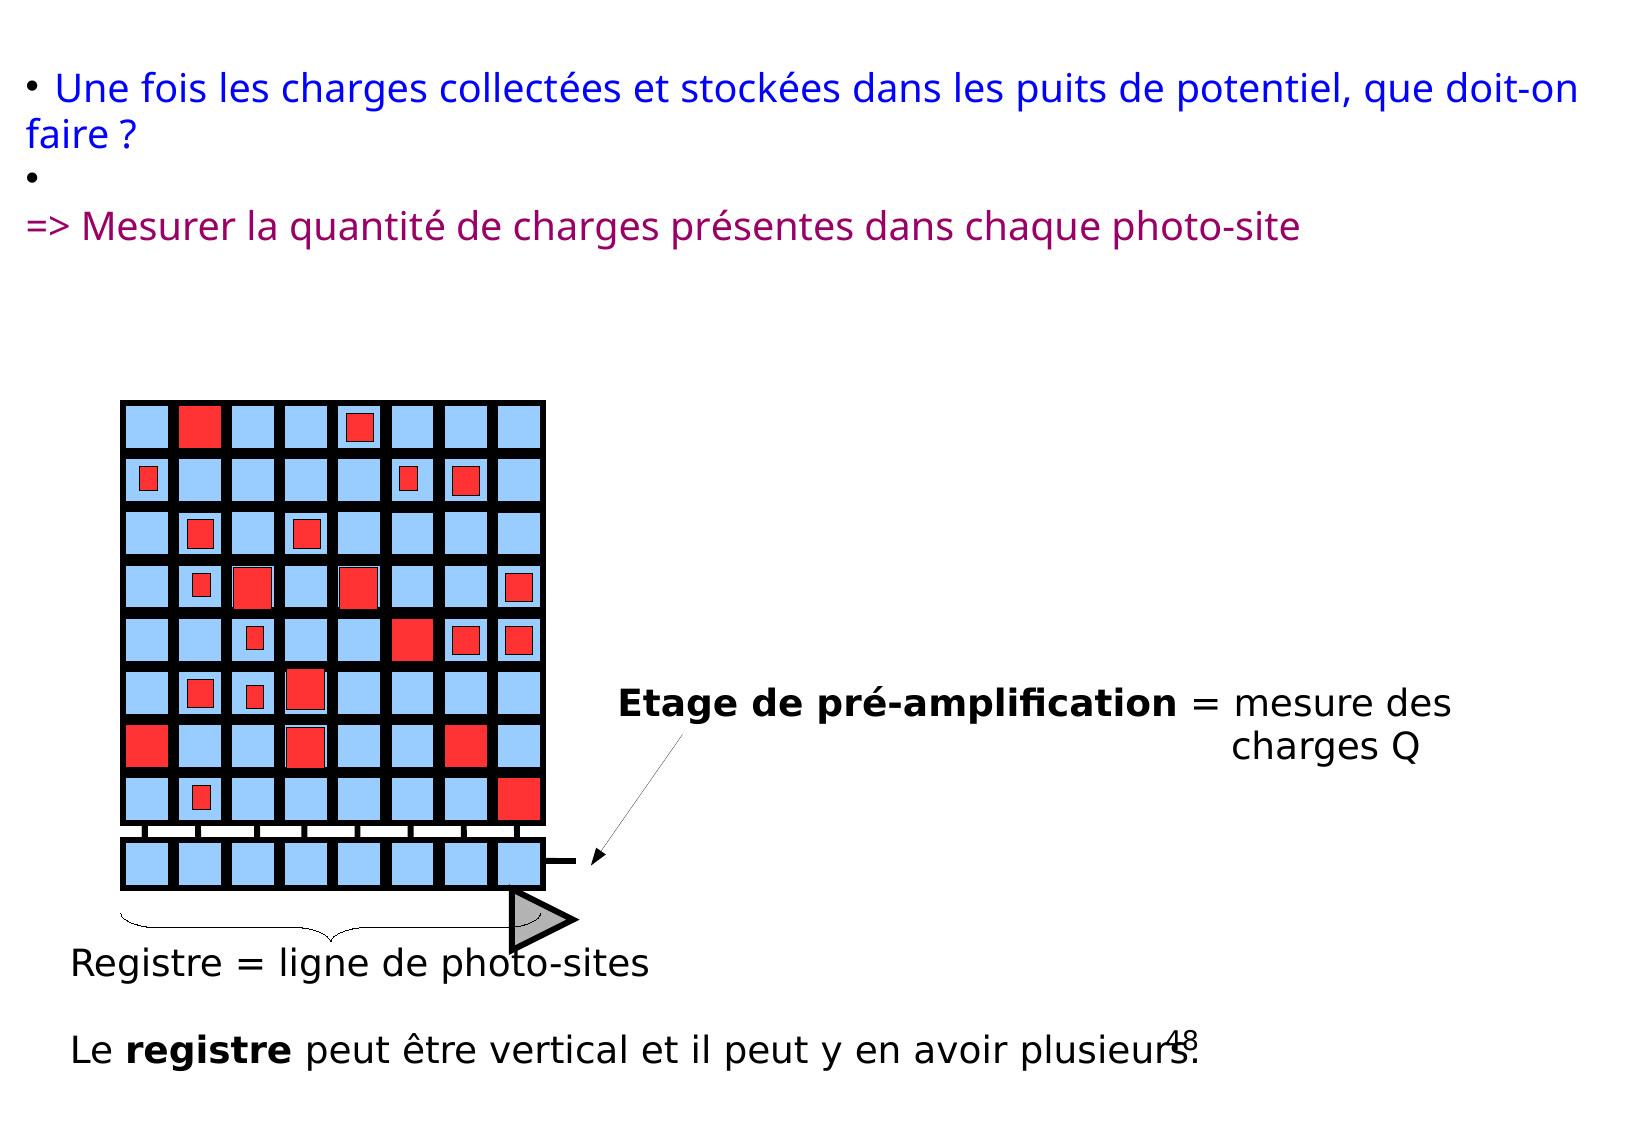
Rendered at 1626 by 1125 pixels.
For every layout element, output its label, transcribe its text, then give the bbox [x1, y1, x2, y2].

text_box [335, 840, 384, 889]
text_box [122, 562, 171, 611]
text_box [441, 562, 490, 611]
text_box [388, 403, 437, 452]
text_box [122, 403, 171, 451]
text_box [122, 840, 171, 889]
text_box [175, 456, 224, 505]
text_box [122, 669, 171, 717]
text_box [441, 722, 490, 770]
text_box [122, 722, 171, 770]
text_box [335, 669, 384, 717]
text_box [282, 775, 331, 824]
text_box [175, 840, 224, 889]
text_box [441, 840, 490, 889]
text_box [229, 775, 277, 824]
text_box [282, 840, 331, 889]
text_box [494, 403, 543, 452]
text_box [229, 615, 277, 664]
text_box [122, 509, 171, 558]
text_box [229, 669, 277, 717]
text_box [335, 509, 384, 558]
text_box [388, 562, 437, 611]
text_box [122, 775, 171, 824]
text_box [494, 456, 543, 505]
text_box Etage de pré-amplification = mesure des charges Q [602, 673, 1626, 778]
text_box [441, 403, 490, 451]
text_box [388, 722, 437, 770]
text_box [175, 722, 224, 770]
text_box [229, 456, 277, 505]
text_box [229, 509, 277, 558]
text_box [175, 615, 224, 664]
text_box [175, 509, 224, 558]
text_box [1164, 1024, 1544, 1103]
text_box [282, 403, 331, 452]
text_box [335, 456, 384, 505]
text_box [229, 840, 277, 889]
text_box [441, 775, 490, 824]
text_box [494, 509, 543, 558]
text_box [441, 509, 490, 558]
text_box [282, 615, 331, 664]
text_box [494, 775, 543, 824]
text_box [441, 456, 490, 505]
text_box [282, 562, 331, 611]
text_box [122, 456, 171, 505]
text_box [282, 456, 331, 505]
text_box [335, 775, 384, 824]
text_box Registre = ligne de photo-sites Le registre peut être vertical et il peut y en avoir plusieurs. [55, 934, 1219, 1082]
text_box [388, 509, 437, 558]
text_box Une fois les charges collectées et stockées dans les puits de potentiel, que doit-on faire ? => Mesurer la quantité de charges présentes dans chaque photo-site [11, 58, 1602, 350]
text_box [388, 775, 437, 824]
text_box [282, 722, 331, 770]
text_box [175, 562, 224, 611]
text_box [175, 669, 224, 717]
text_box [175, 403, 224, 452]
text_box [229, 403, 277, 451]
text_box [282, 509, 331, 558]
text_box [229, 722, 277, 770]
text_box [494, 615, 543, 664]
text_box [122, 615, 171, 664]
text_box [494, 669, 543, 717]
text_box [335, 722, 384, 770]
text_box [335, 403, 384, 451]
text_box [282, 668, 331, 717]
text_box [335, 615, 384, 664]
text_box [175, 775, 224, 824]
text_box [388, 669, 437, 717]
text_box [335, 562, 384, 611]
text_box [388, 615, 437, 664]
text_box [441, 669, 490, 717]
text_box [494, 722, 543, 770]
text_box [494, 562, 543, 611]
text_box [494, 840, 574, 934]
text_box [388, 840, 437, 889]
text_box [441, 615, 490, 664]
text_box [388, 456, 437, 505]
text_box [229, 562, 277, 611]
